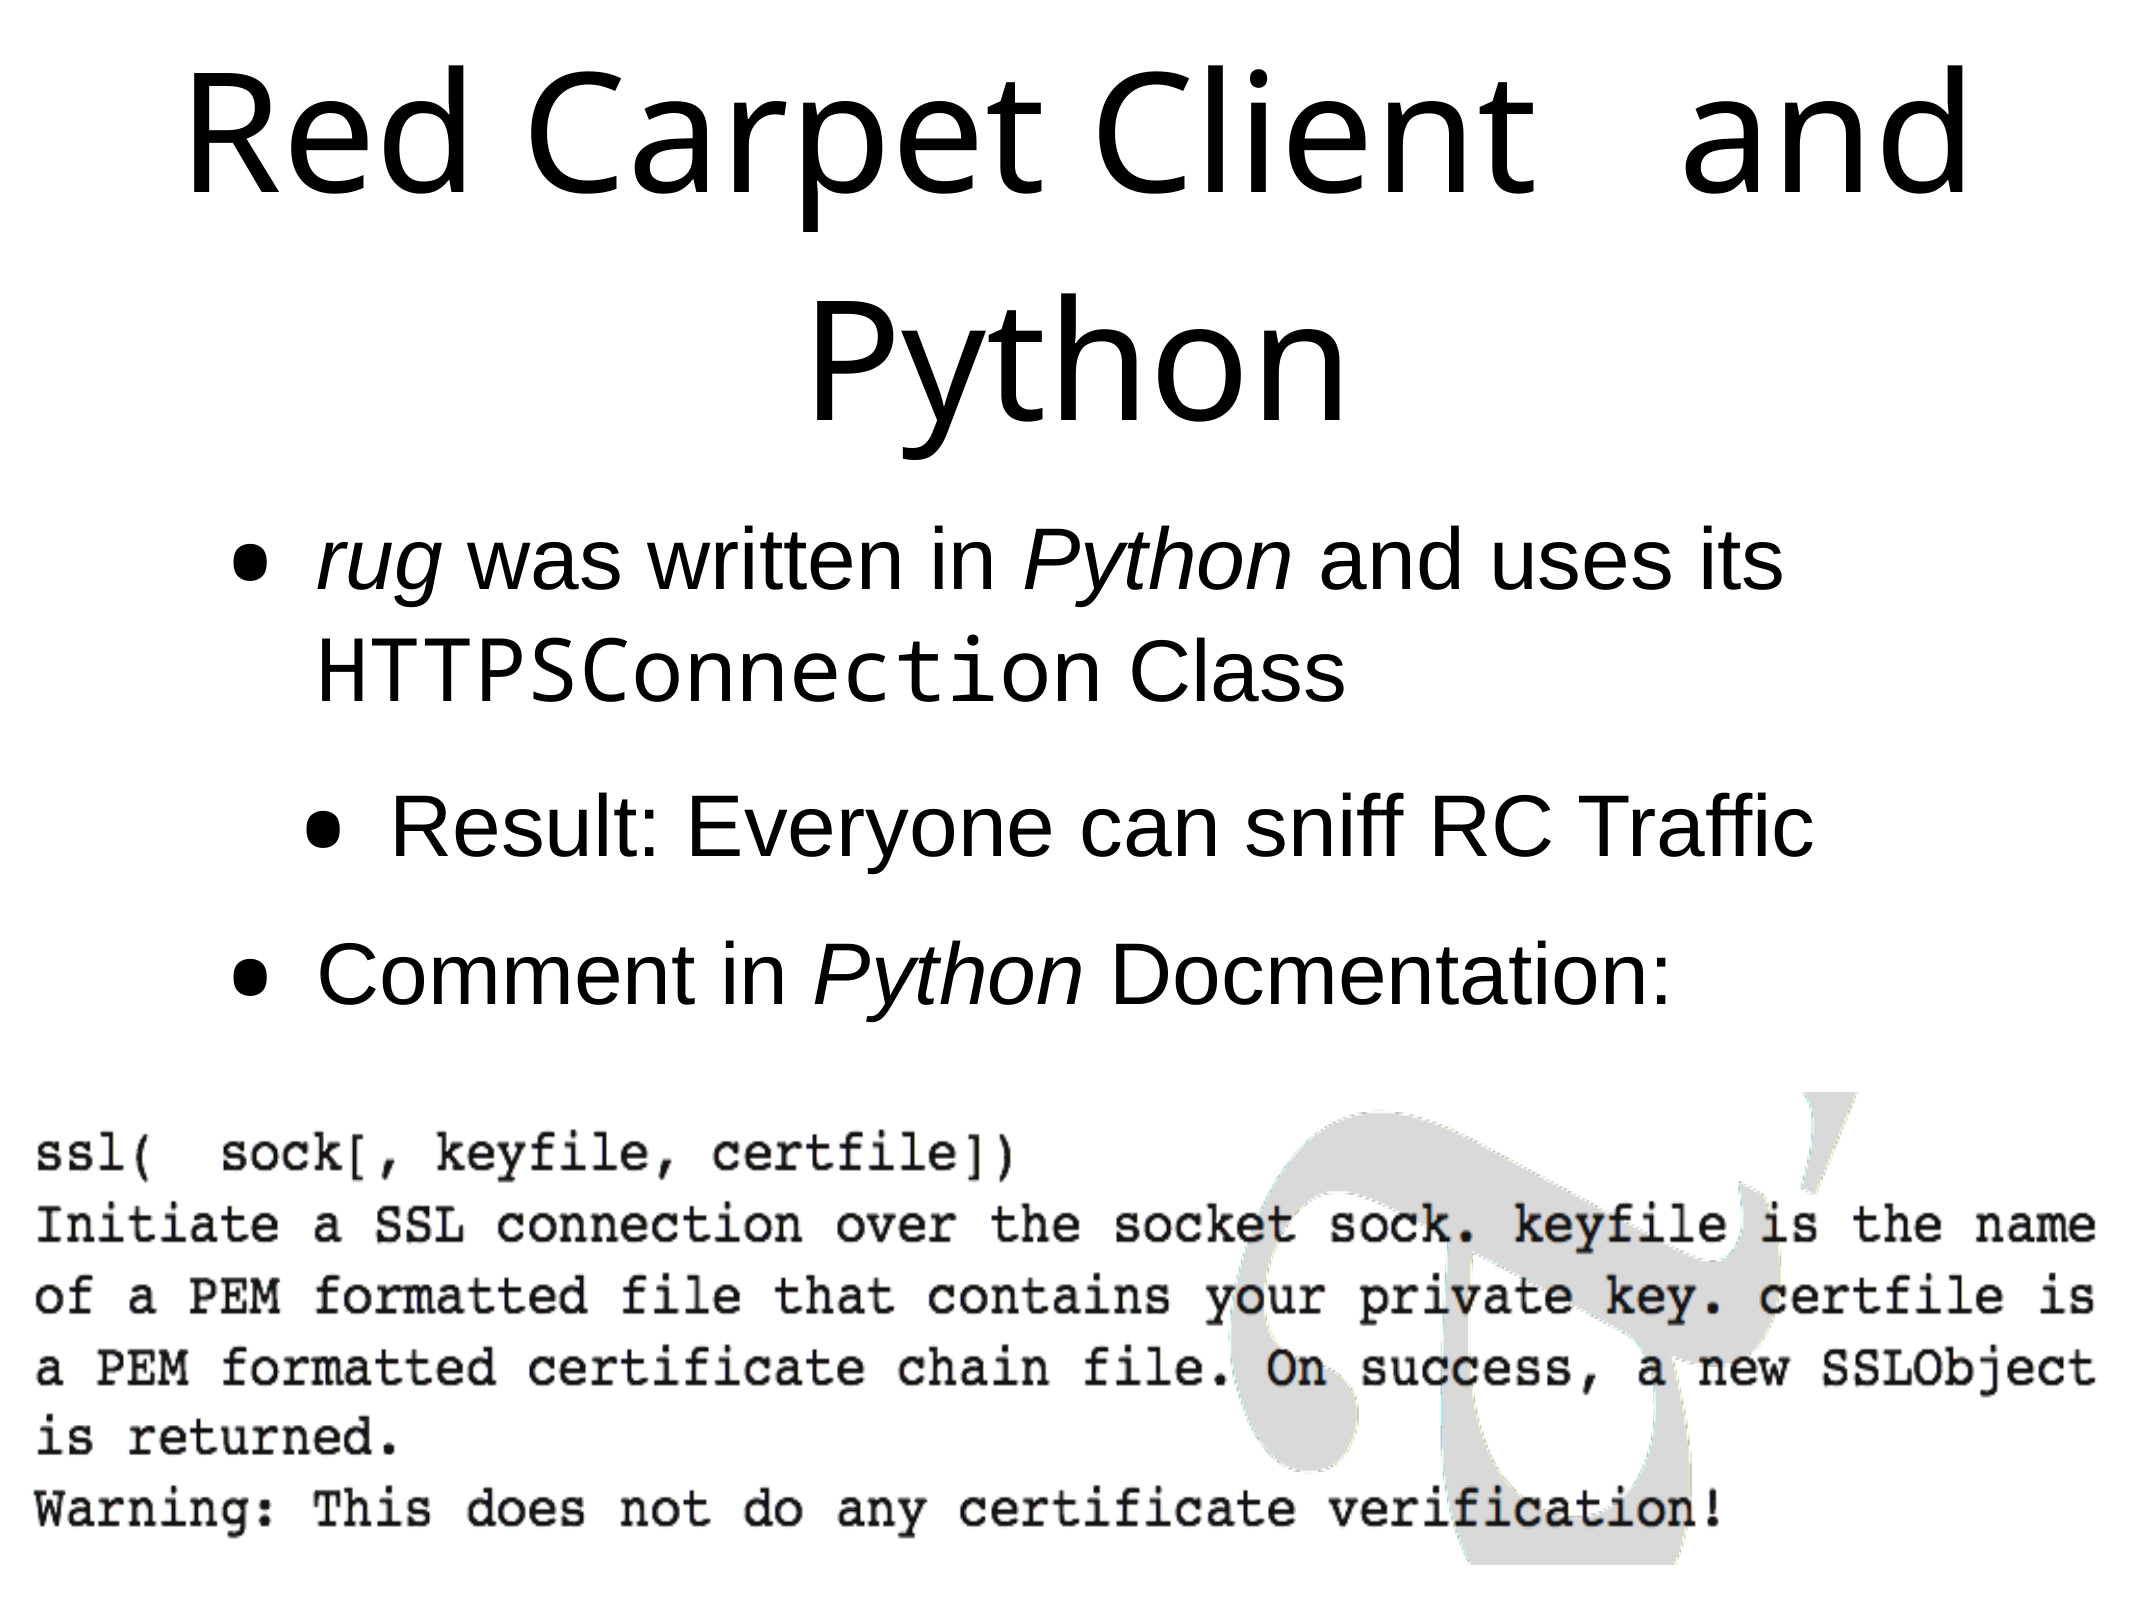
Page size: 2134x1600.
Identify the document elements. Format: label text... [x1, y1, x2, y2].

title Red Carpet Client and Python [59, 31, 2097, 452]
list rug was written in Python and uses its HTTPSConnection Class Result: Everyone can sniff RC Traffic Comment in Python Docmentation: [162, 429, 1969, 1092]
picture [0, 1092, 2134, 1565]
